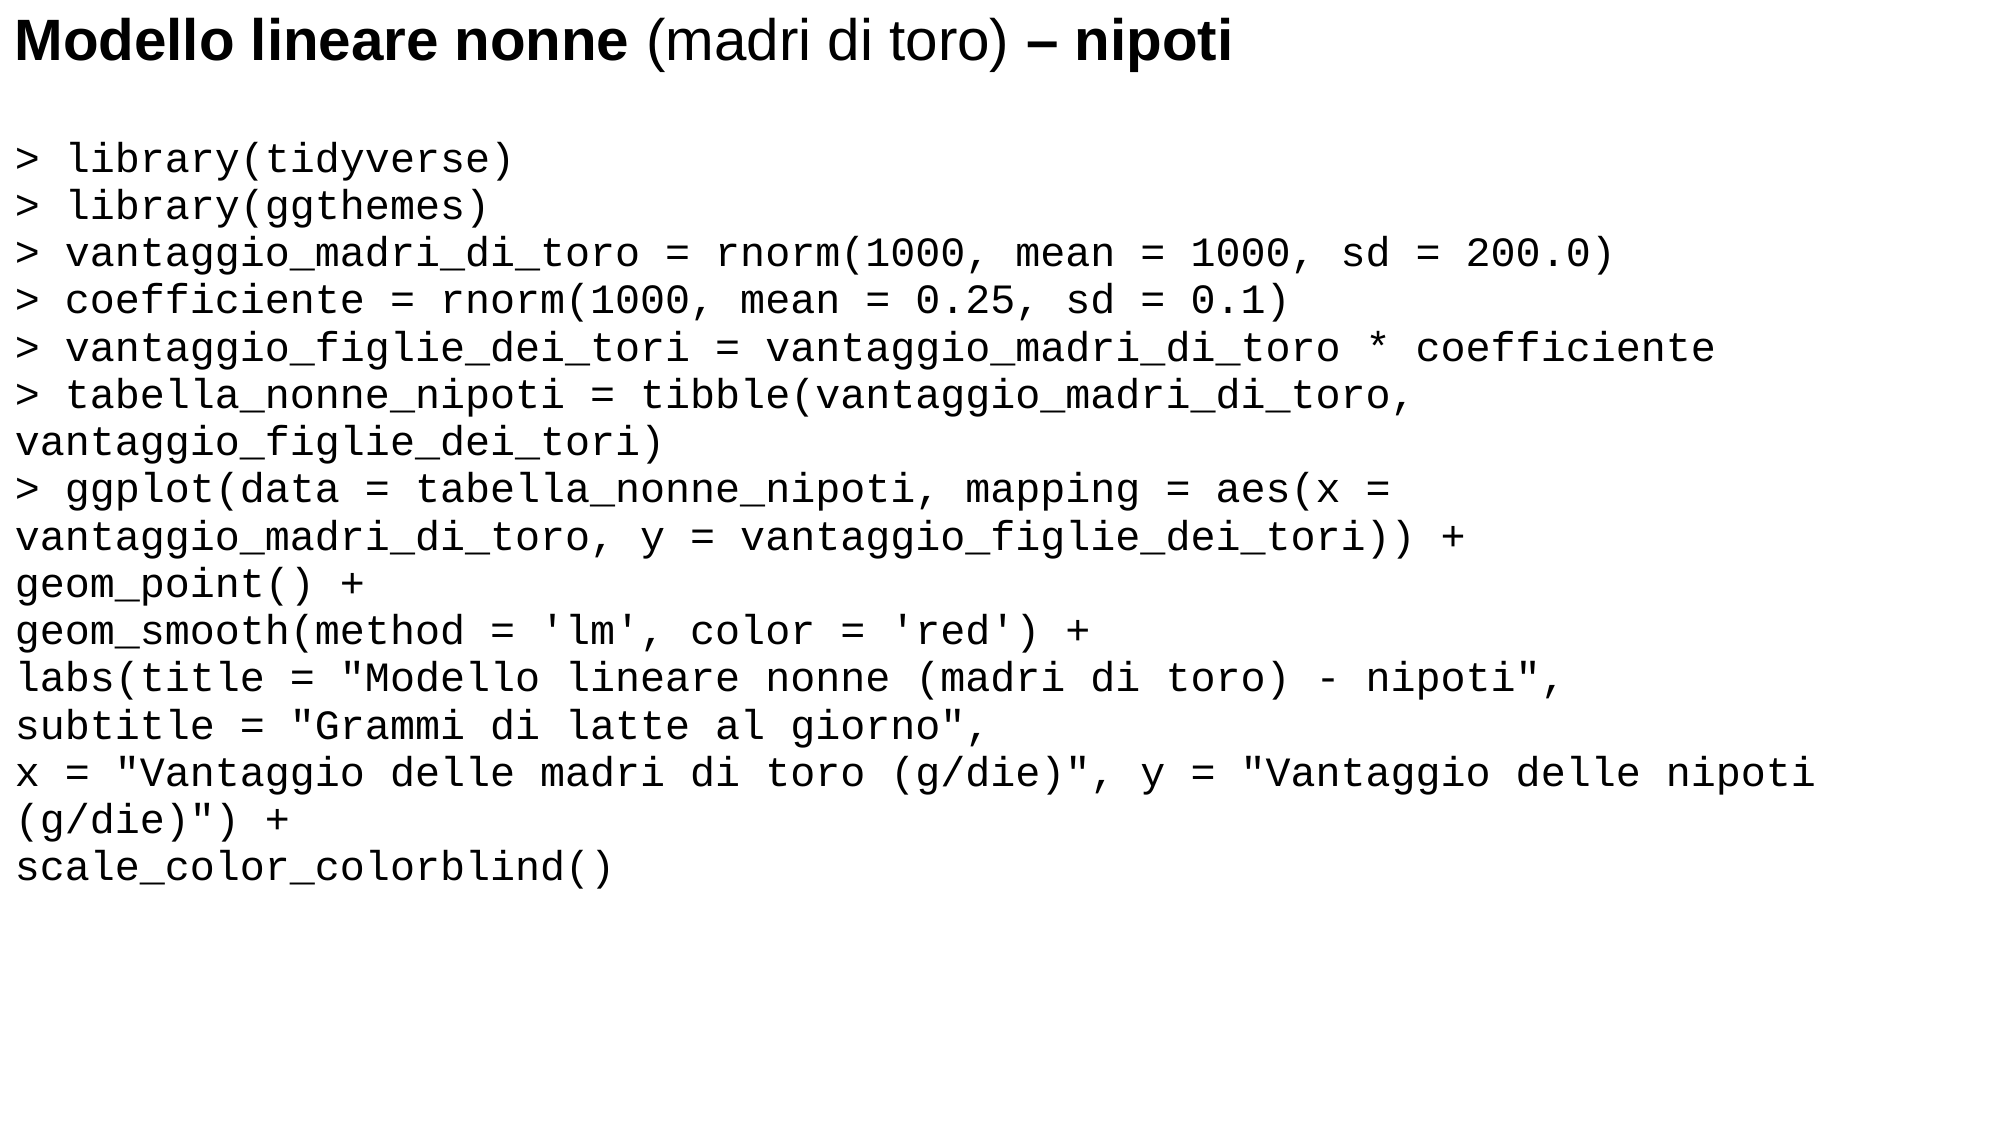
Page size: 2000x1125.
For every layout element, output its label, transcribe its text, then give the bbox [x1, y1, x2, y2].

text_box Modello lineare nonne (madri di toro) – nipoti > library(tidyverse) > library(ggthemes) > vantaggio_madri_di_toro = rnorm(1000, mean = 1000, sd = 200.0) > coefficiente = rnorm(1000, mean = 0.25, sd = 0.1) > vantaggio_figlie_dei_tori = vantaggio_madri_di_toro * coefficiente > tabella_nonne_nipoti = tibble(vantaggio_madri_di_toro, vantaggio_figlie_dei_tori) > ggplot(data = tabella_nonne_nipoti, mapping = aes(x = vantaggio_madri_di_toro, y = vantaggio_figlie_dei_tori)) + geom_point() + geom_smooth(method = 'lm', color = 'red') + labs(title = "Modello lineare nonne (madri di toro) - nipoti", subtitle = "Grammi di latte al giorno", x = "Vantaggio delle madri di toro (g/die)", y = "Vantaggio delle nipoti (g/die)") + scale_color_colorblind() [0, 0, 1979, 901]
